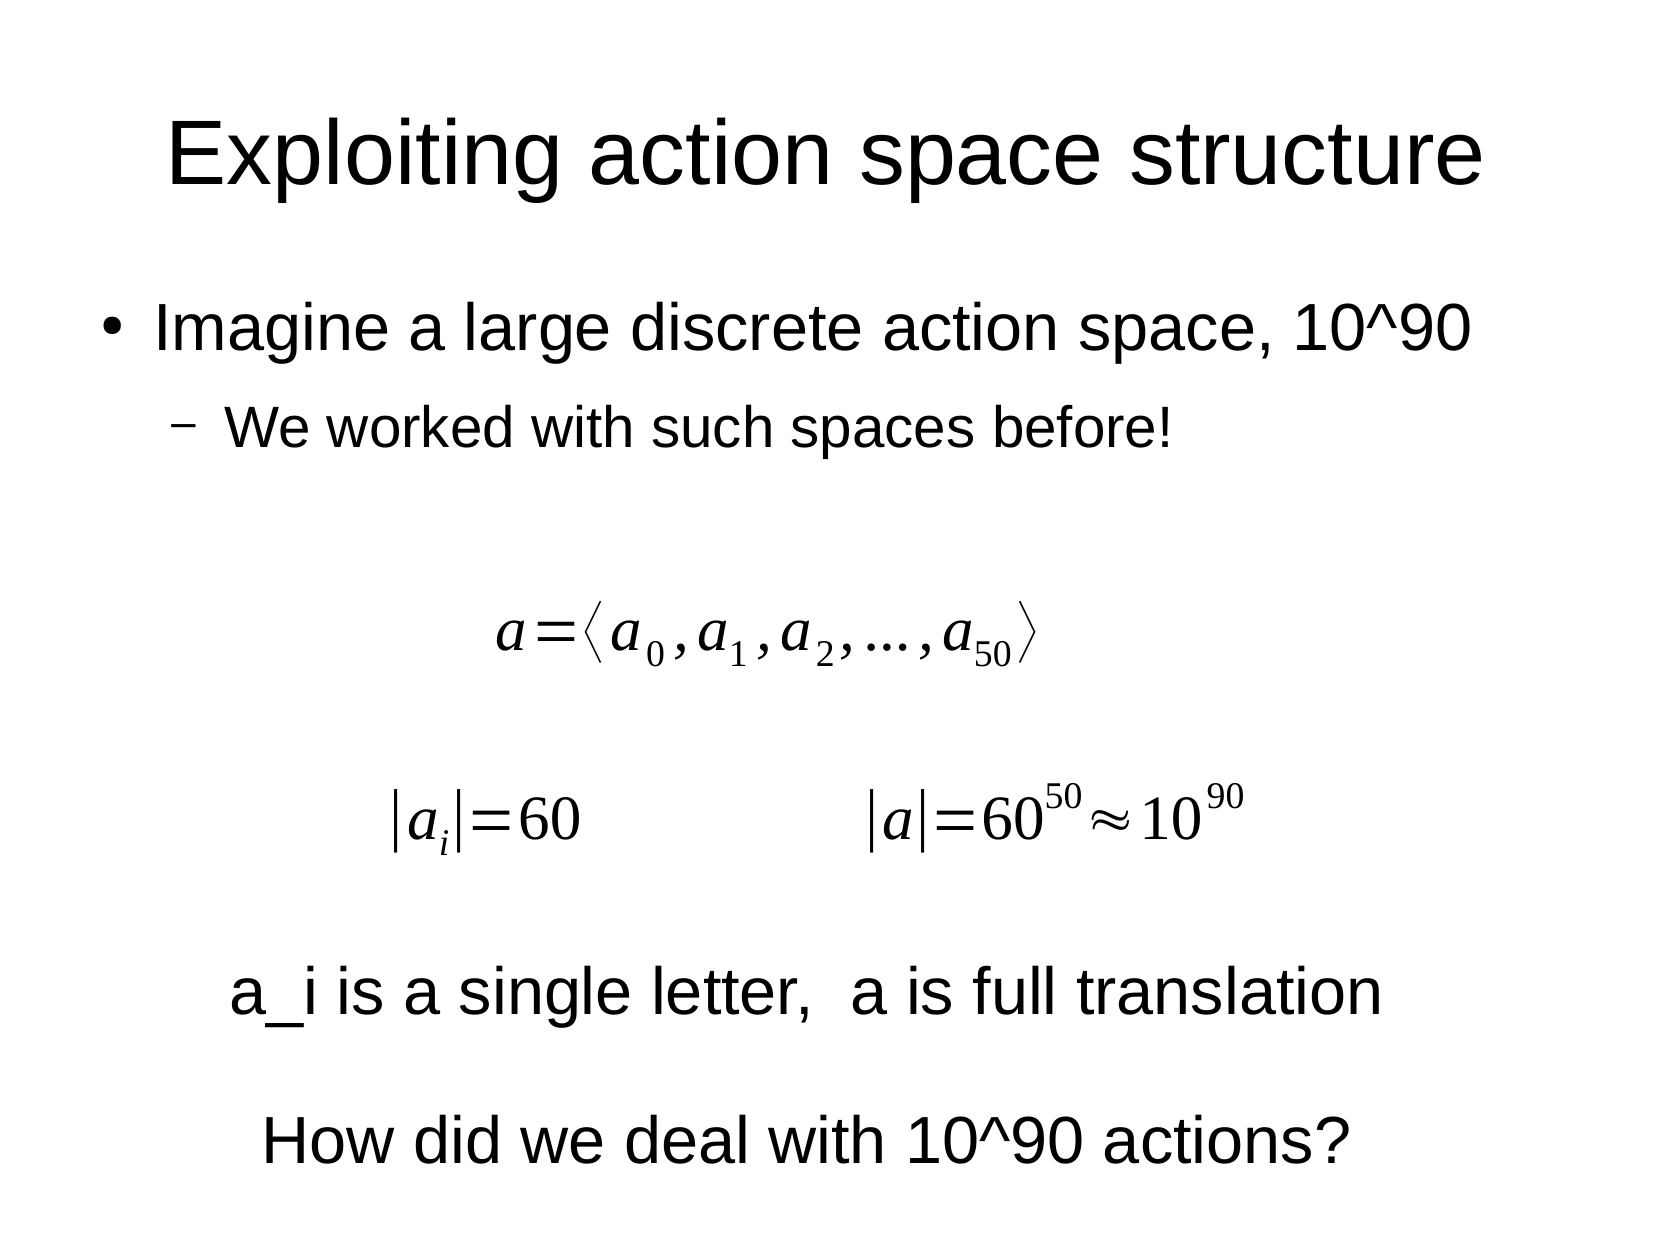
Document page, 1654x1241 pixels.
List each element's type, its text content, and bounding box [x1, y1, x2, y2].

text_box a_i is a single letter, a is full translation How did we deal with 10^90 actions? [214, 946, 1403, 1186]
chart [843, 772, 1259, 855]
chart [367, 784, 598, 865]
chart [480, 595, 1056, 676]
list Imagine a large discrete action space, 10^90 We worked with such spaces before! [82, 290, 1571, 1010]
title Exploiting action space structure [82, 49, 1571, 257]
